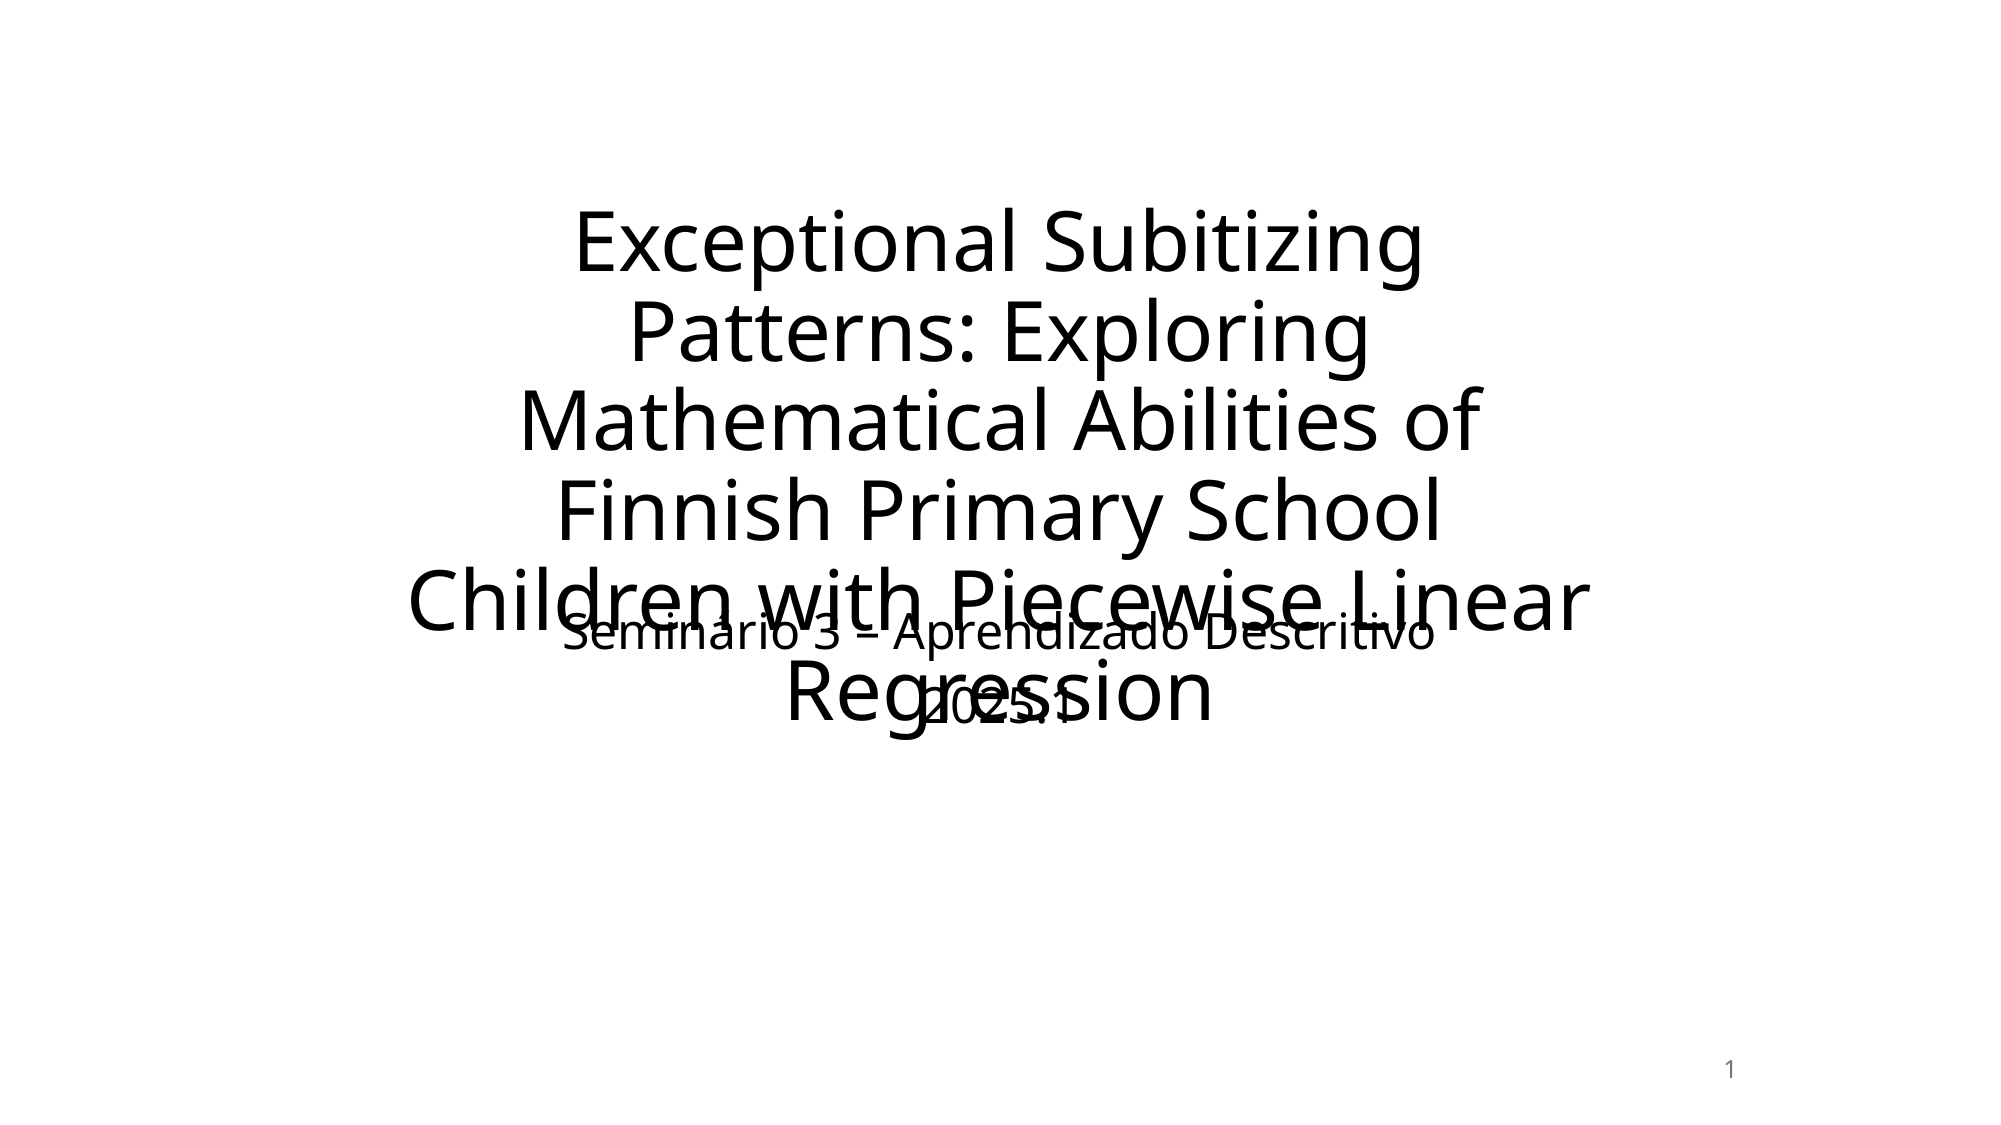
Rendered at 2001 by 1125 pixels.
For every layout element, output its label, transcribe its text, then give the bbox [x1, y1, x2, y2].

slide_number 1 [1708, 1038, 1806, 1125]
title Exceptional Subitizing Patterns: Exploring Mathematical Abilities of Finnish Primary School Children with Piecewise Linear Regression [390, 184, 1610, 576]
subtitle Seminário 3 – Aprendizado Descritivo 2025.1 [390, 590, 1610, 863]
